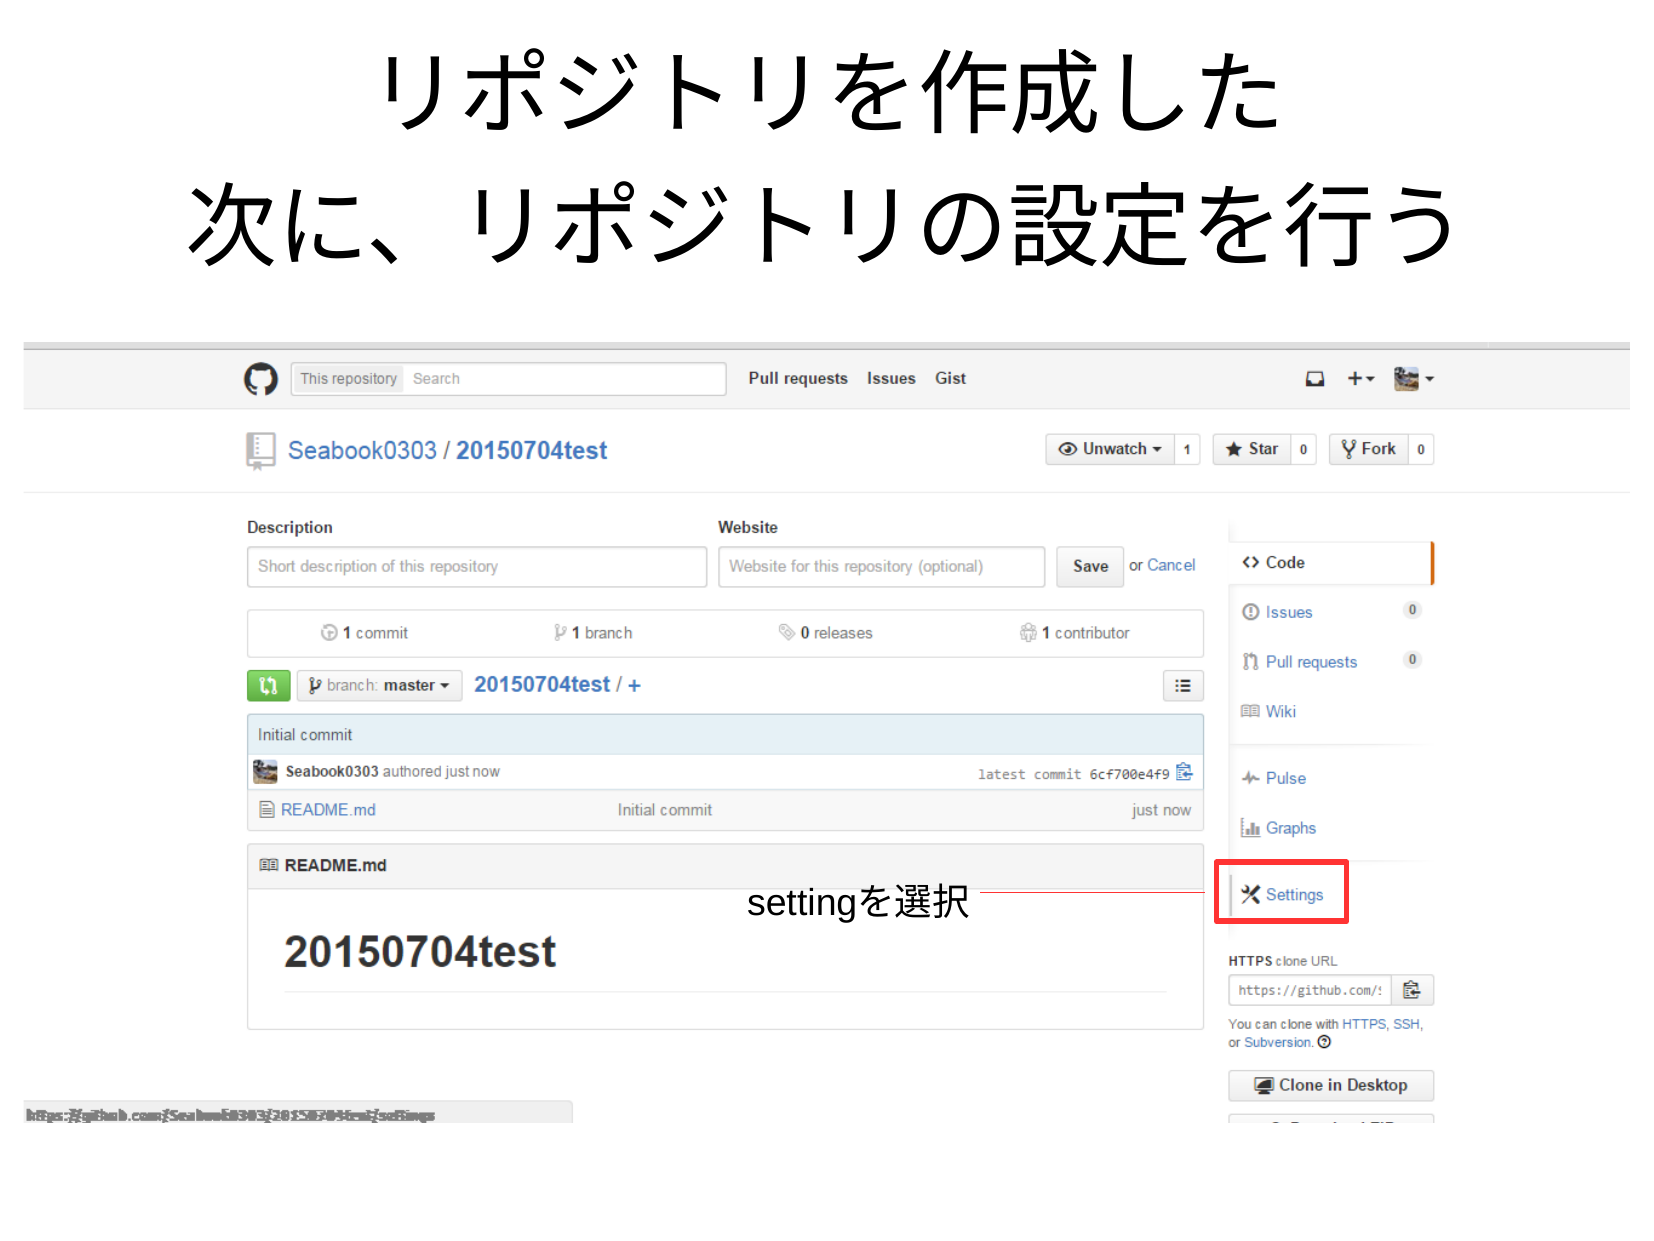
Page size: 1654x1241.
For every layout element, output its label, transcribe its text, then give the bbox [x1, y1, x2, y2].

text_box settingを選択 [732, 864, 1004, 922]
title リポジトリを作成した 次に、リポジトリの設定を行う [82, 49, 1571, 257]
picture [23, 342, 1630, 1123]
